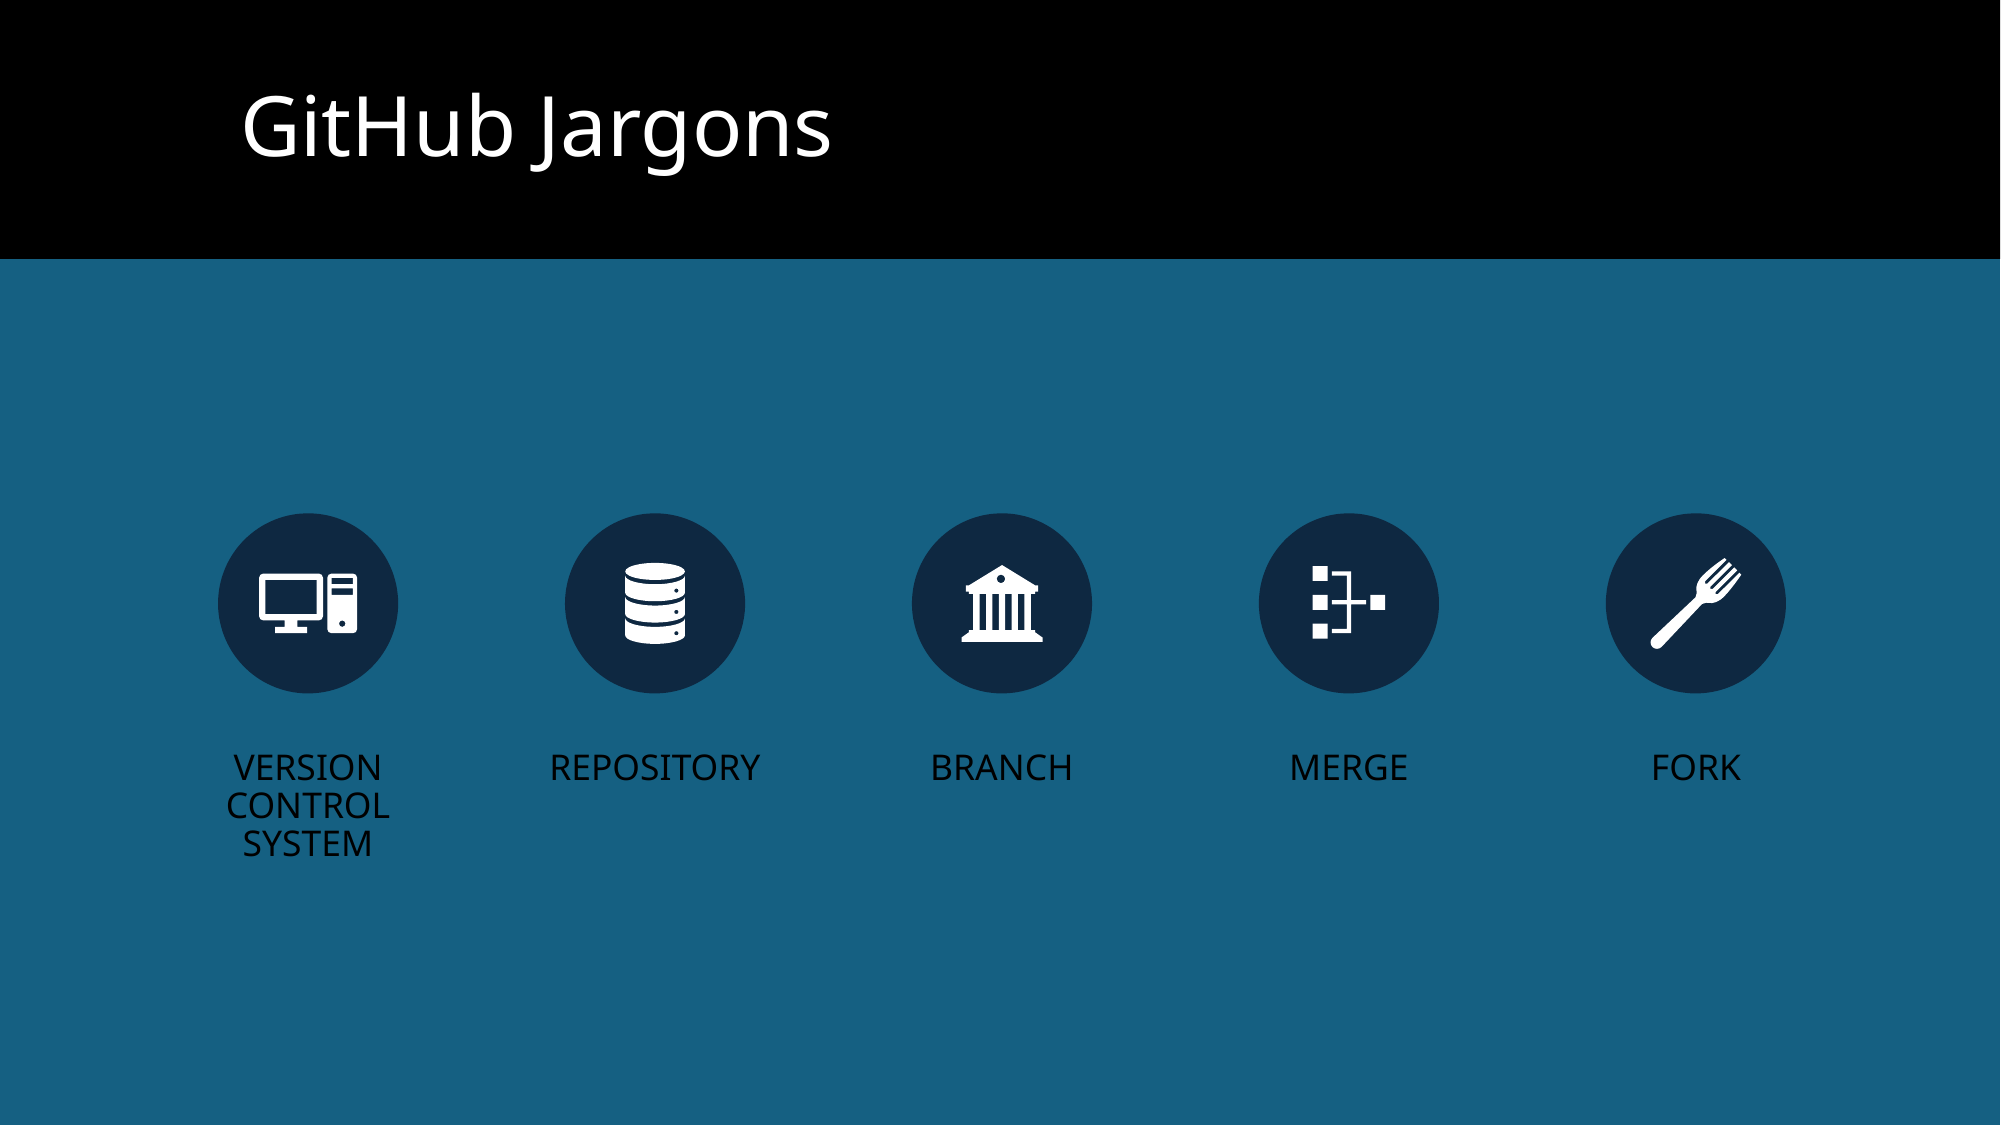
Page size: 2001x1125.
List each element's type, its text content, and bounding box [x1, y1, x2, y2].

text_box Repository [507, 749, 803, 868]
title GitHub Jargons [225, 57, 1873, 202]
text_box Merge [1201, 749, 1497, 868]
text_box Version Control System [160, 749, 456, 868]
text_box Branch [854, 749, 1150, 868]
text_box [0, 0, 2000, 1125]
text_box Fork [1548, 749, 1844, 868]
